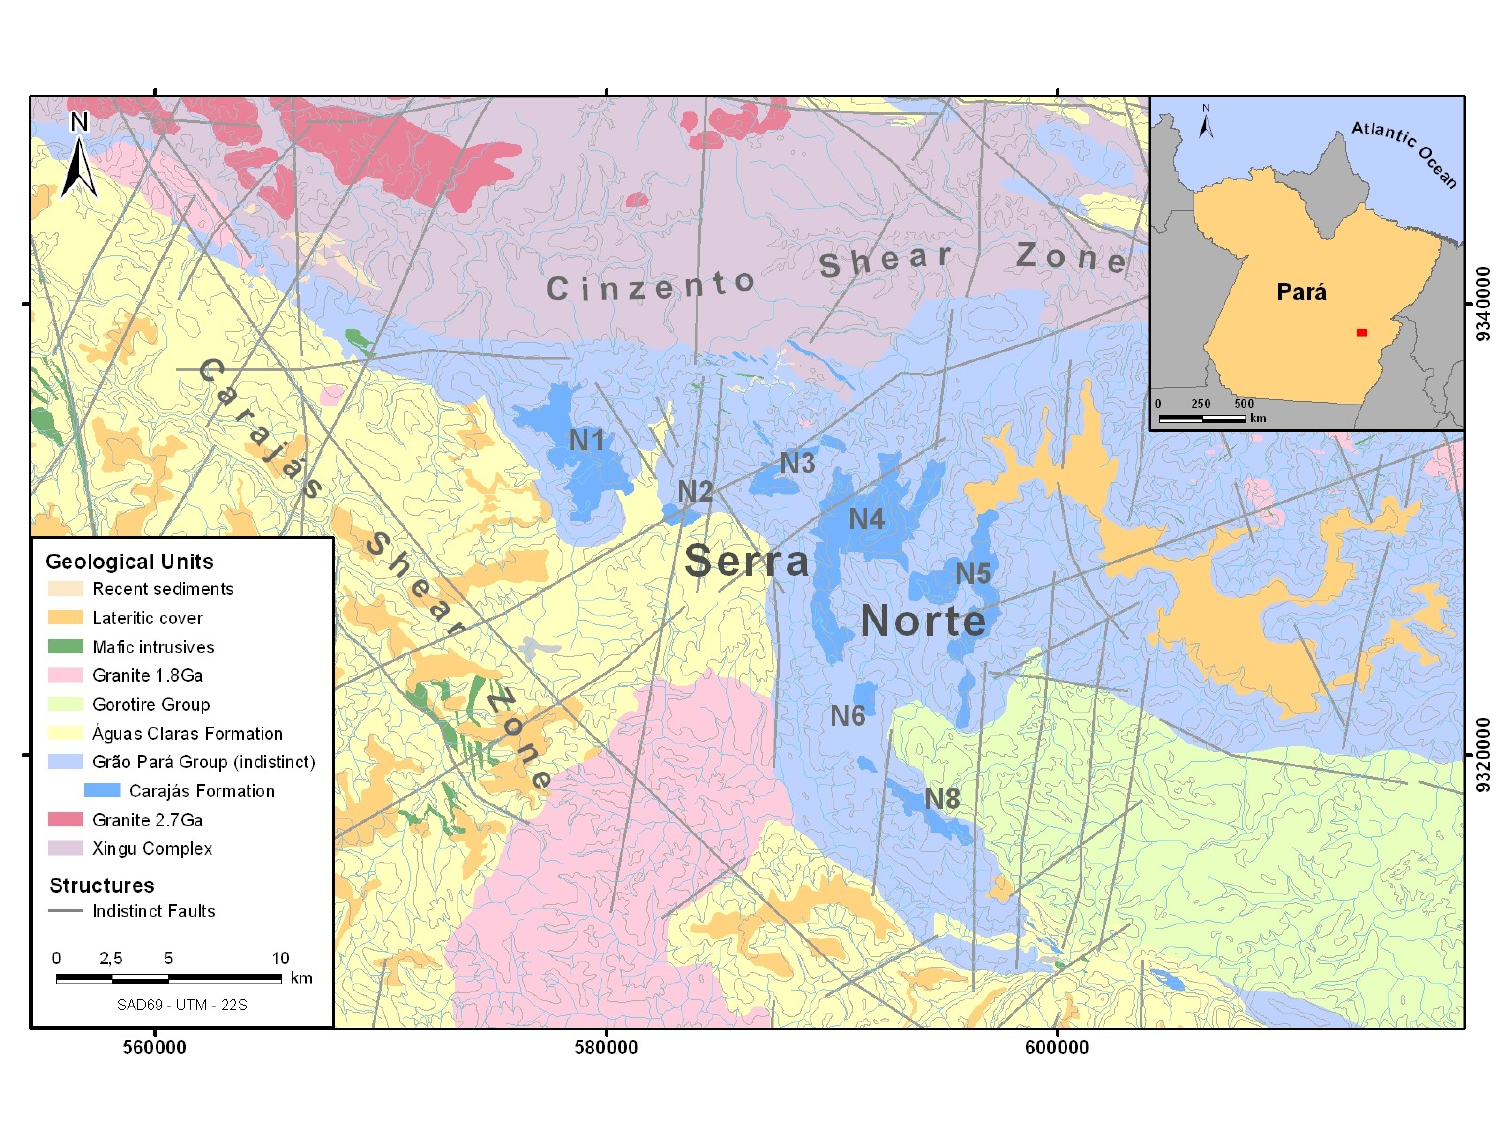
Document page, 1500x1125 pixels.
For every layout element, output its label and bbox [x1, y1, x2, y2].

picture [0, 66, 1500, 1059]
